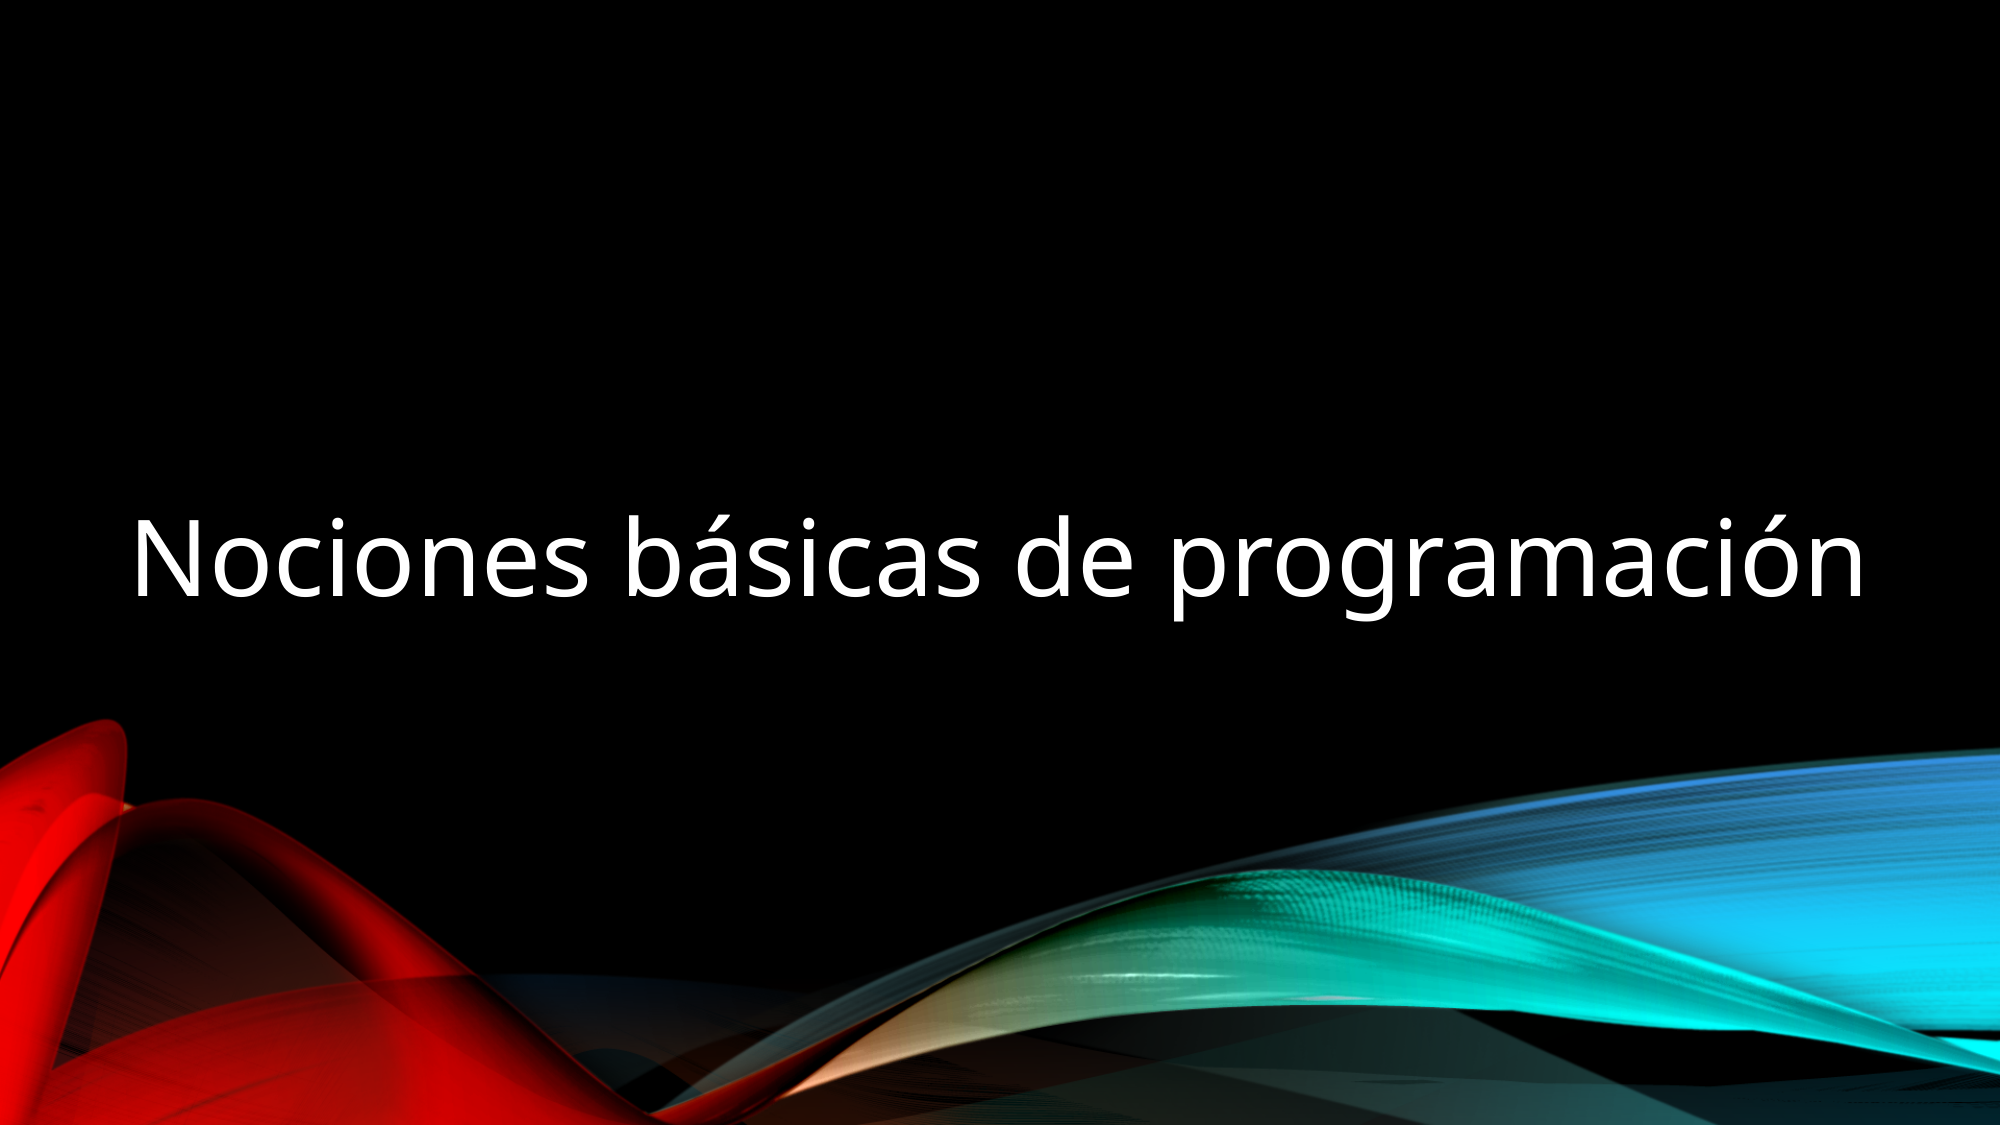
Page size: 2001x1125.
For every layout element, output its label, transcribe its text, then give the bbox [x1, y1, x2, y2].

picture [0, 809, 2000, 1125]
text_box Nociones básicas de programación [0, 316, 2000, 809]
